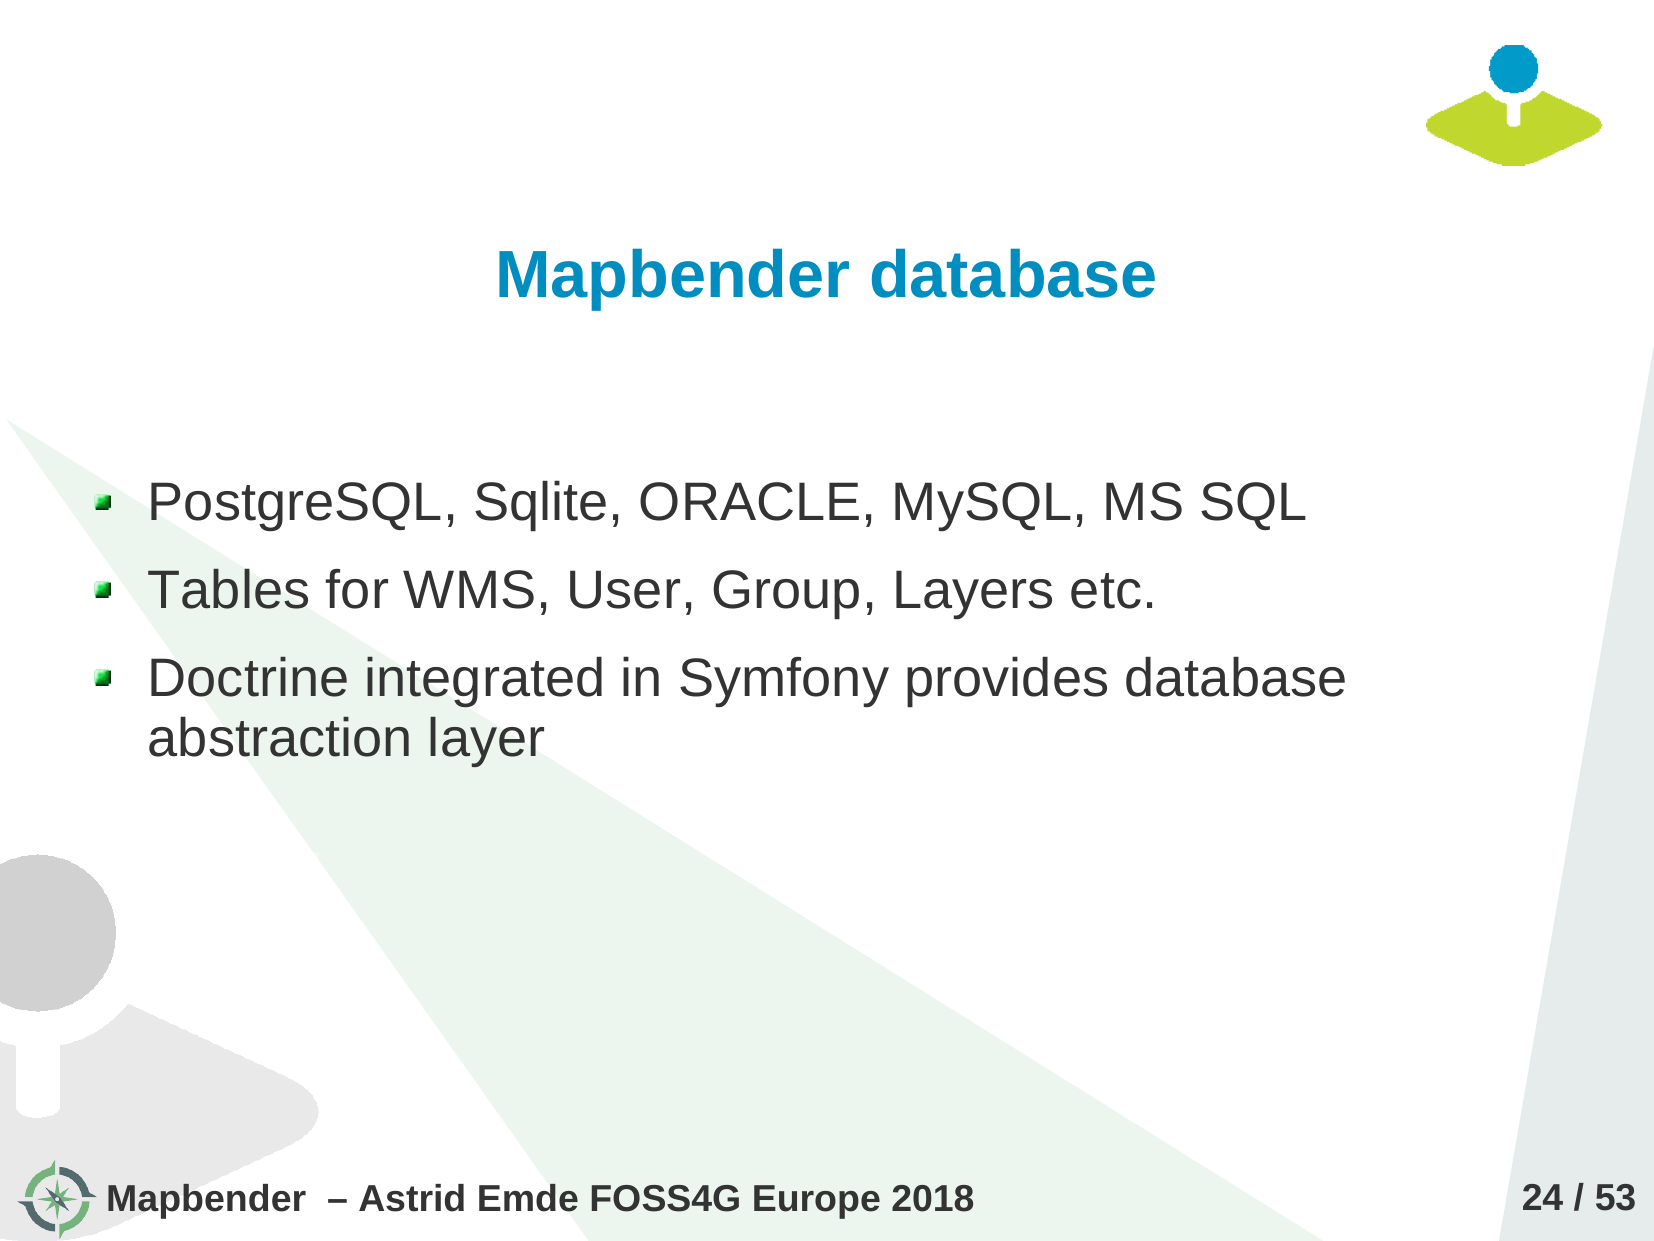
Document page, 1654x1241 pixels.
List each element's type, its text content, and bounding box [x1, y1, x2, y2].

picture [1426, 45, 1604, 166]
list PostgreSQL, Sqlite, ORACLE, MySQL, MS SQL Tables for WMS, User, Group, Layers etc. Doctrine integrated in Symfony provides database abstraction layer [76, 383, 1565, 1188]
picture [16, 1158, 98, 1240]
title Mapbender database [82, 188, 1571, 361]
